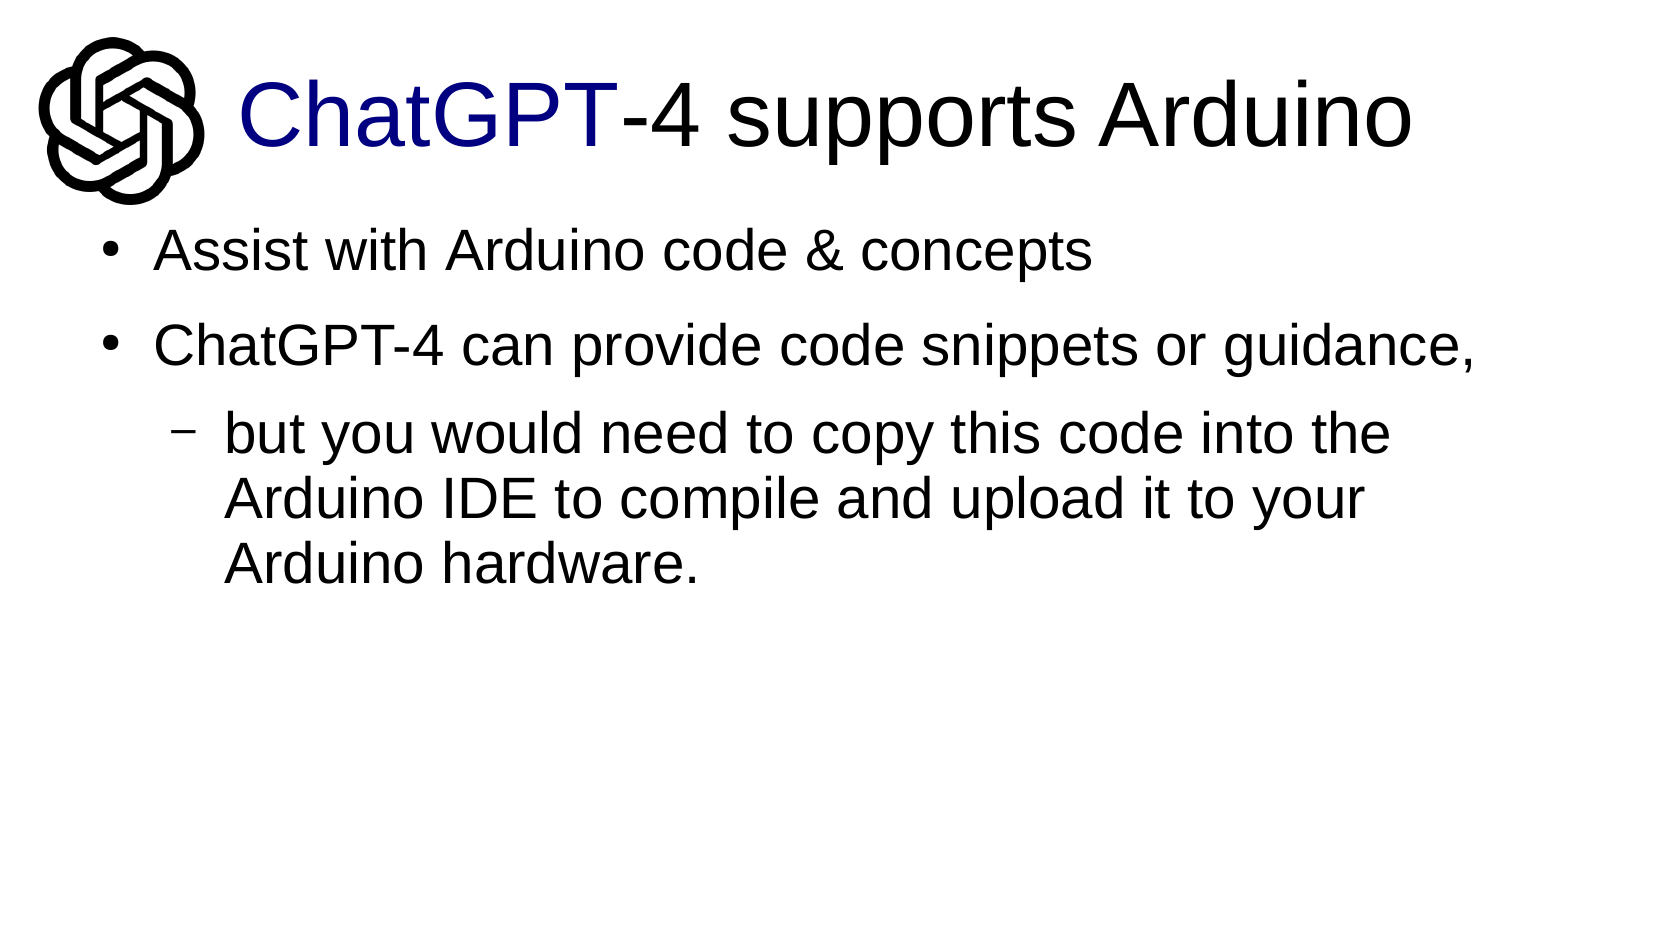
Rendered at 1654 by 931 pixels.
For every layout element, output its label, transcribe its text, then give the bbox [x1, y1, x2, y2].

title ChatGPT-4 supports Arduino [207, 37, 1571, 193]
picture [37, 37, 207, 205]
list Assist with Arduino code & concepts ChatGPT-4 can provide code snippets or guidance, but you would need to copy this code into the Arduino IDE to compile and upload it to your Arduino hardware. [82, 217, 1571, 758]
